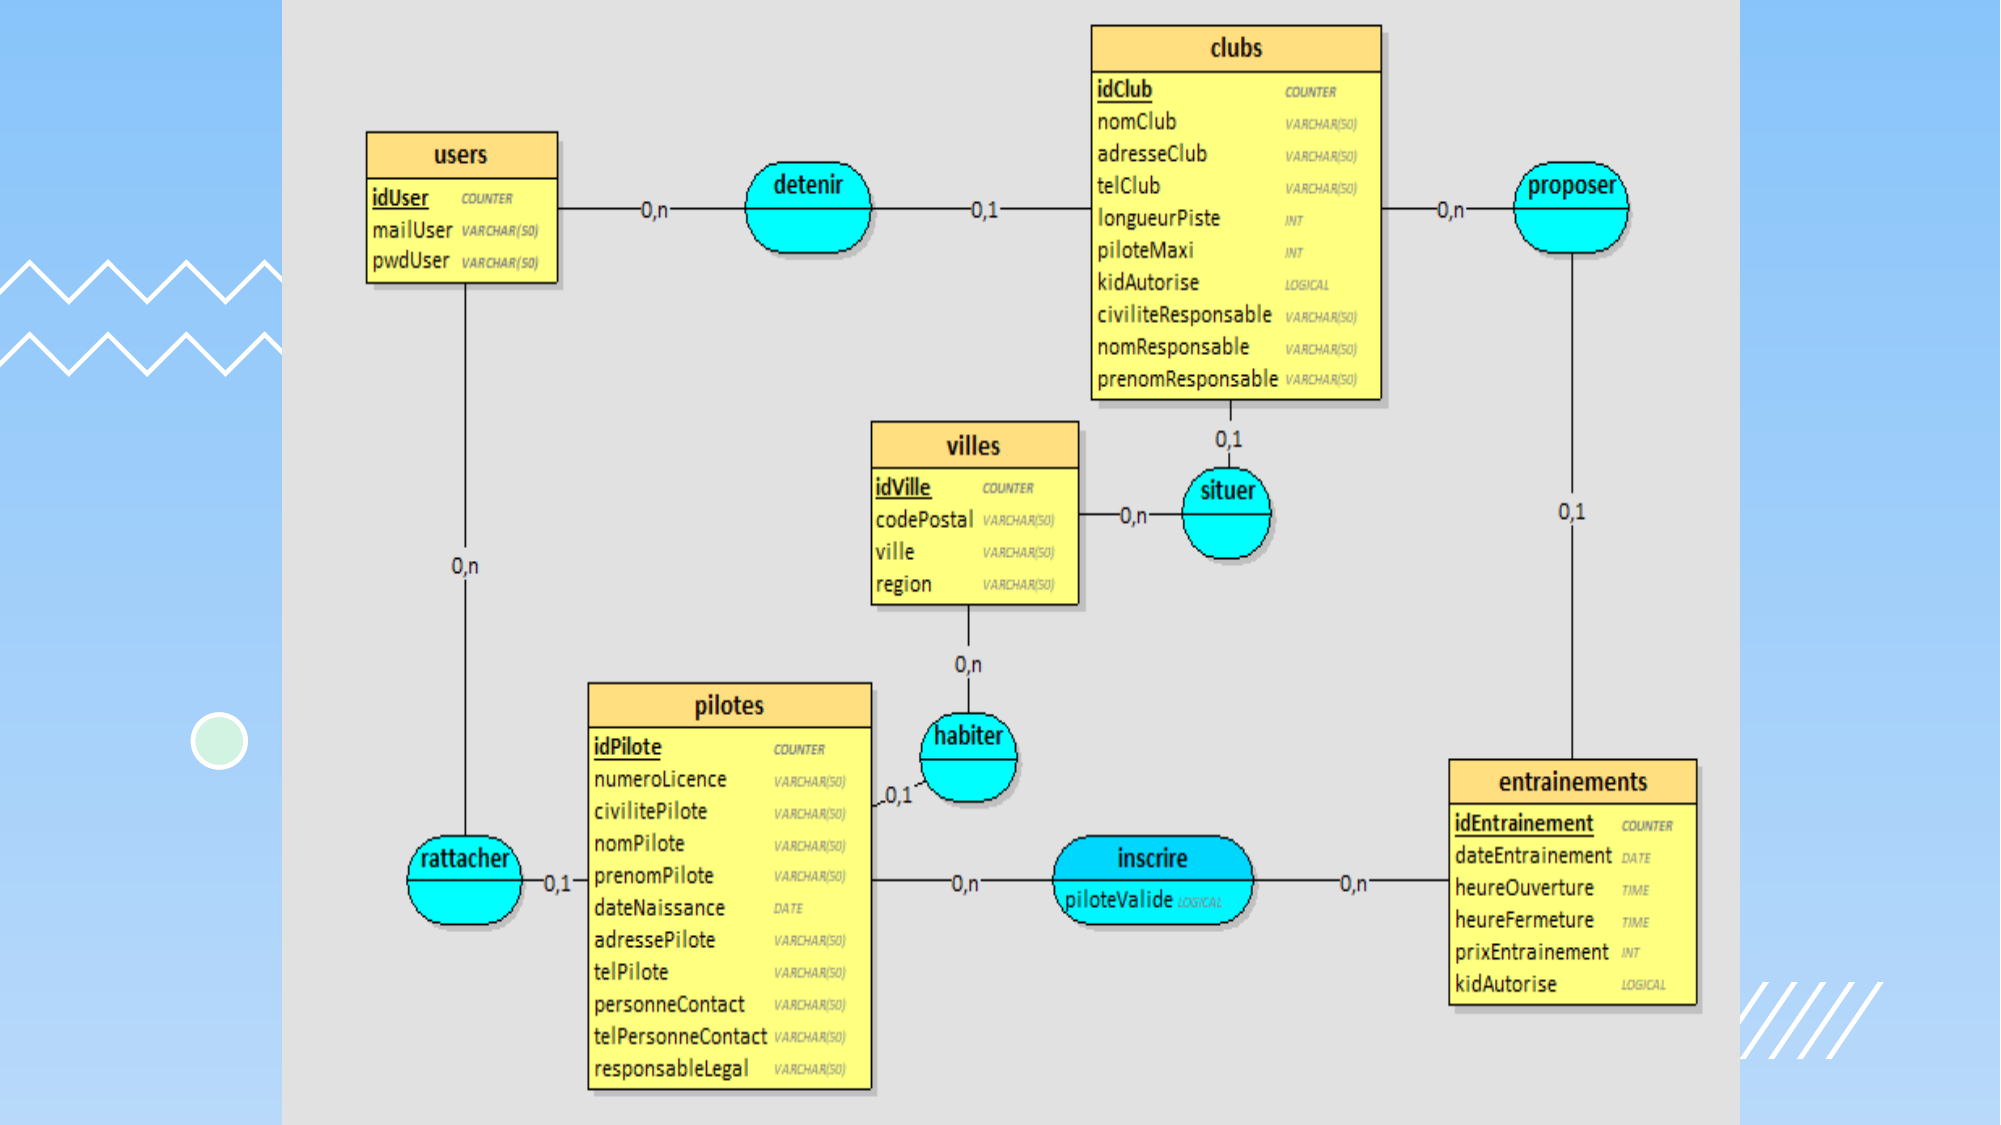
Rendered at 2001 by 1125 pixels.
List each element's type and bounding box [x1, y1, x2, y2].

text_box [1740, 0, 2000, 1125]
picture [282, 0, 1740, 1125]
text_box [0, 0, 282, 1125]
